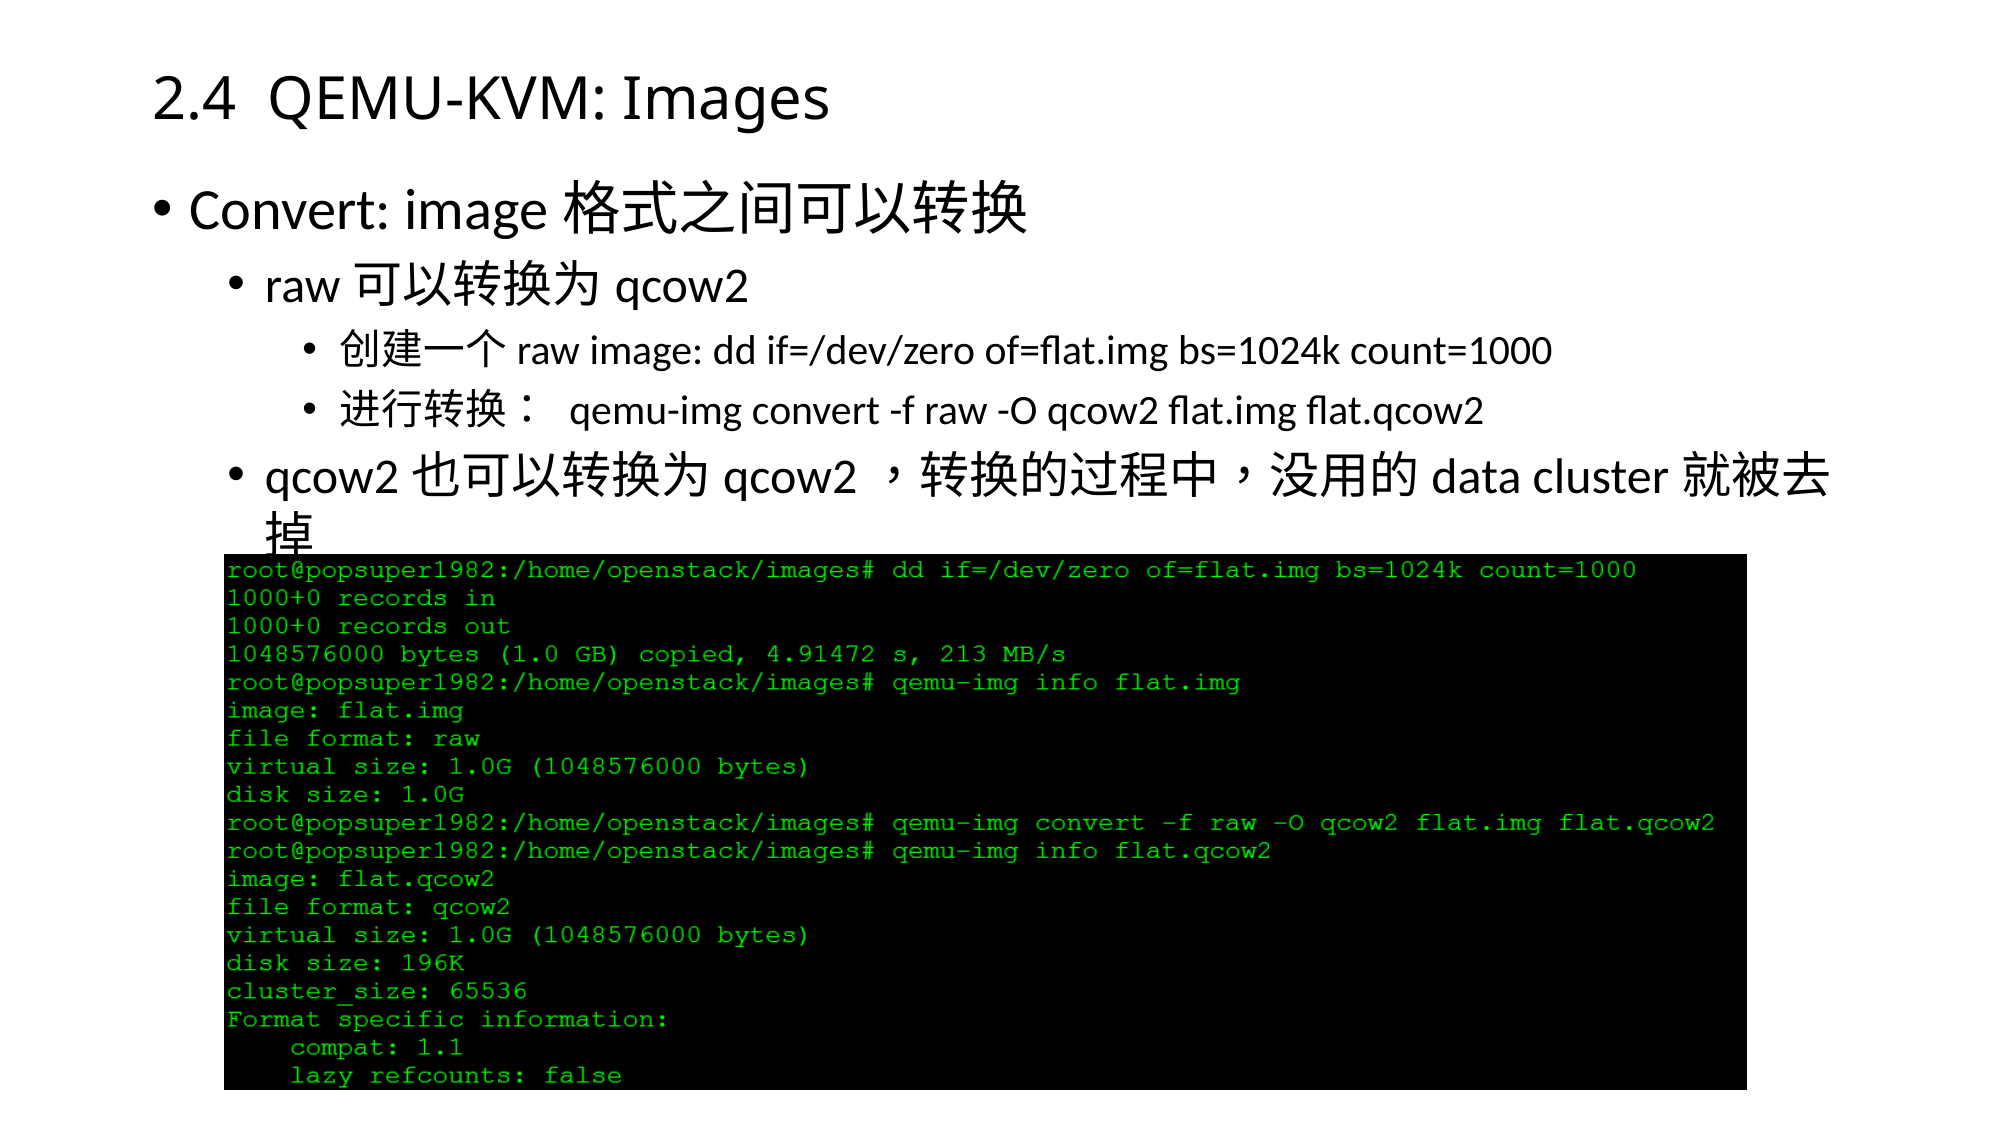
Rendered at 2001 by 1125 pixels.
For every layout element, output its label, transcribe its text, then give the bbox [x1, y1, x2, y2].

title 2.4 QEMU-KVM: Images [137, 59, 1863, 140]
list Convert: image格式之间可以转换 raw可以转换为qcow2 创建一个raw image: dd if=/dev/zero of=flat.img bs=1024k count=1000 进行转换： qemu-img convert -f raw -O qcow2 flat.img flat.qcow2 qcow2也可以转换为qcow2，转换的过程中，没用的data cluster就被去掉 qemu-img convert -f qcow2 -O qcow2 ubuntutest.img ubuntutest-convert.img [137, 171, 1863, 1014]
picture [224, 554, 1747, 1090]
